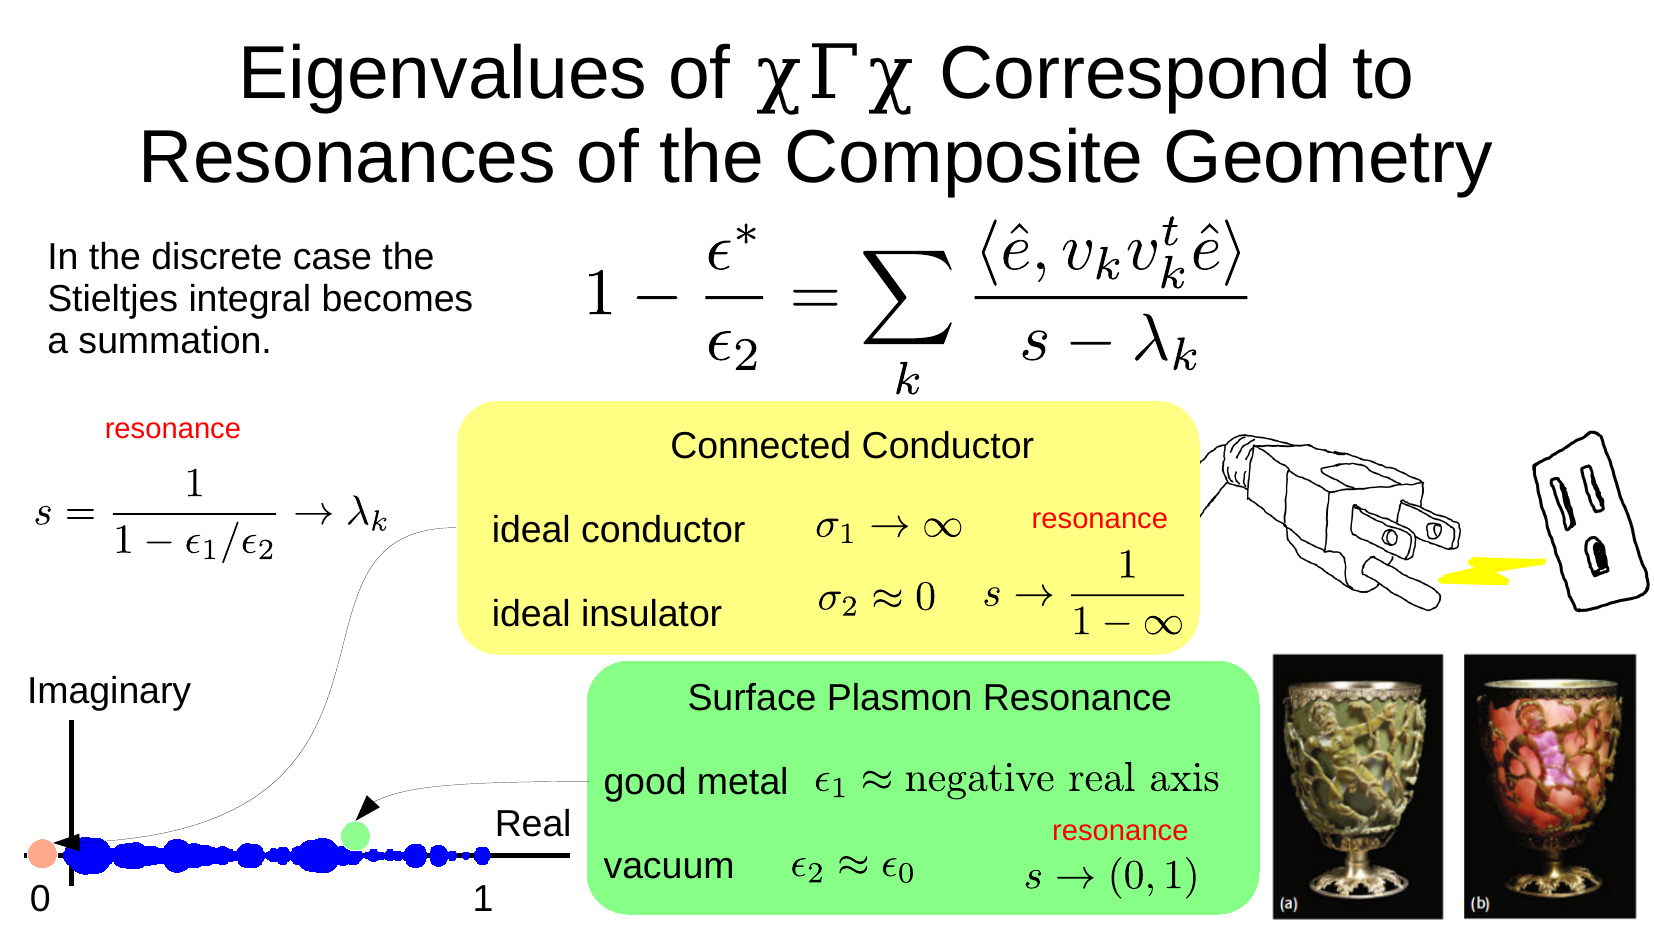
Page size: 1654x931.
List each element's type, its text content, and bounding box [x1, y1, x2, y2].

text_box Surface Plasmon Resonance good metal vacuum [588, 669, 1269, 894]
text_box [340, 820, 371, 851]
title Eigenvalues of χΓχ Correspond to Resonances of the Composite Geometry [82, 30, 1571, 199]
text_box [27, 838, 58, 869]
picture [1269, 647, 1643, 924]
text_box [602, 660, 1244, 669]
text_box [456, 400, 1200, 656]
text_box resonance [1016, 495, 1235, 552]
text_box [375, 550, 387, 564]
text_box 0 [15, 870, 66, 927]
text_box resonance [1037, 806, 1256, 864]
picture [24, 720, 570, 886]
text_box [33, 468, 387, 564]
picture [1200, 430, 1652, 616]
text_box 1 [457, 870, 509, 927]
text_box Connected Conductor ideal conductor ideal insulator [477, 416, 1049, 642]
text_box [583, 216, 1248, 395]
text_box Imaginary [12, 661, 223, 719]
text_box [591, 857, 1255, 916]
text_box Real [480, 795, 586, 852]
text_box In the discrete case the Stieltjes integral becomes a summation. [32, 228, 591, 369]
text_box resonance [90, 405, 309, 462]
